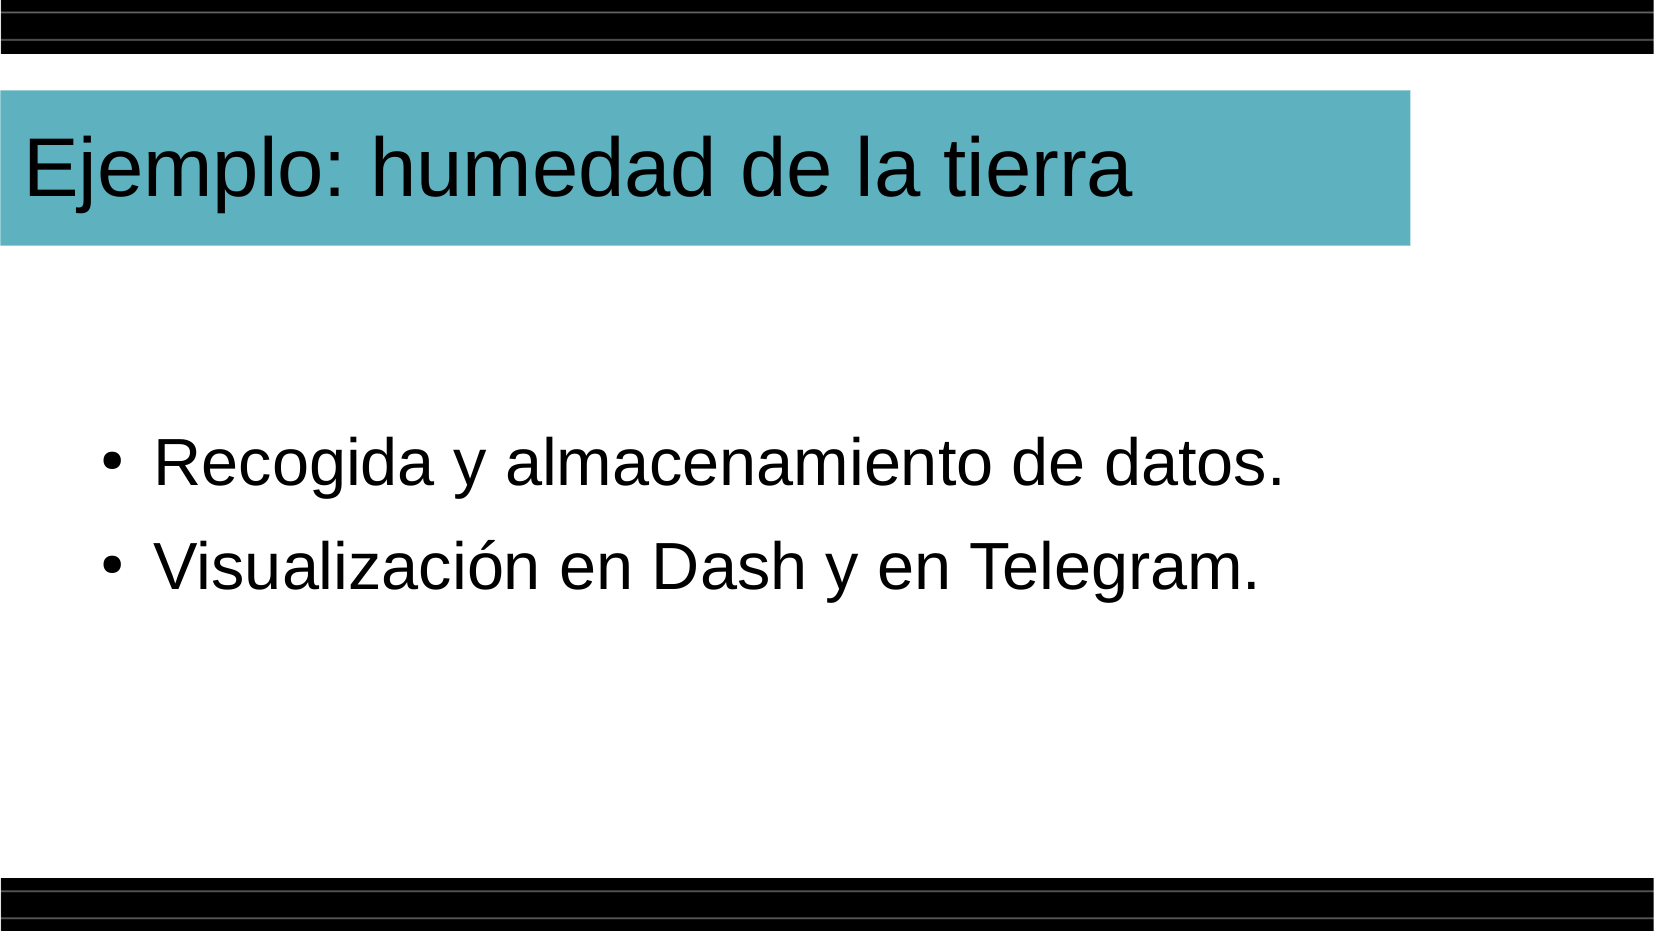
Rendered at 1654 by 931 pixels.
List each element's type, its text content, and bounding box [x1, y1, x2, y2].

picture [0, 878, 1654, 931]
picture [0, 0, 1654, 54]
title Ejemplo: humedad de la tierra [0, 90, 1411, 246]
list Recogida y almacenamiento de datos. Visualización en Dash y en Telegram. [82, 271, 1560, 757]
